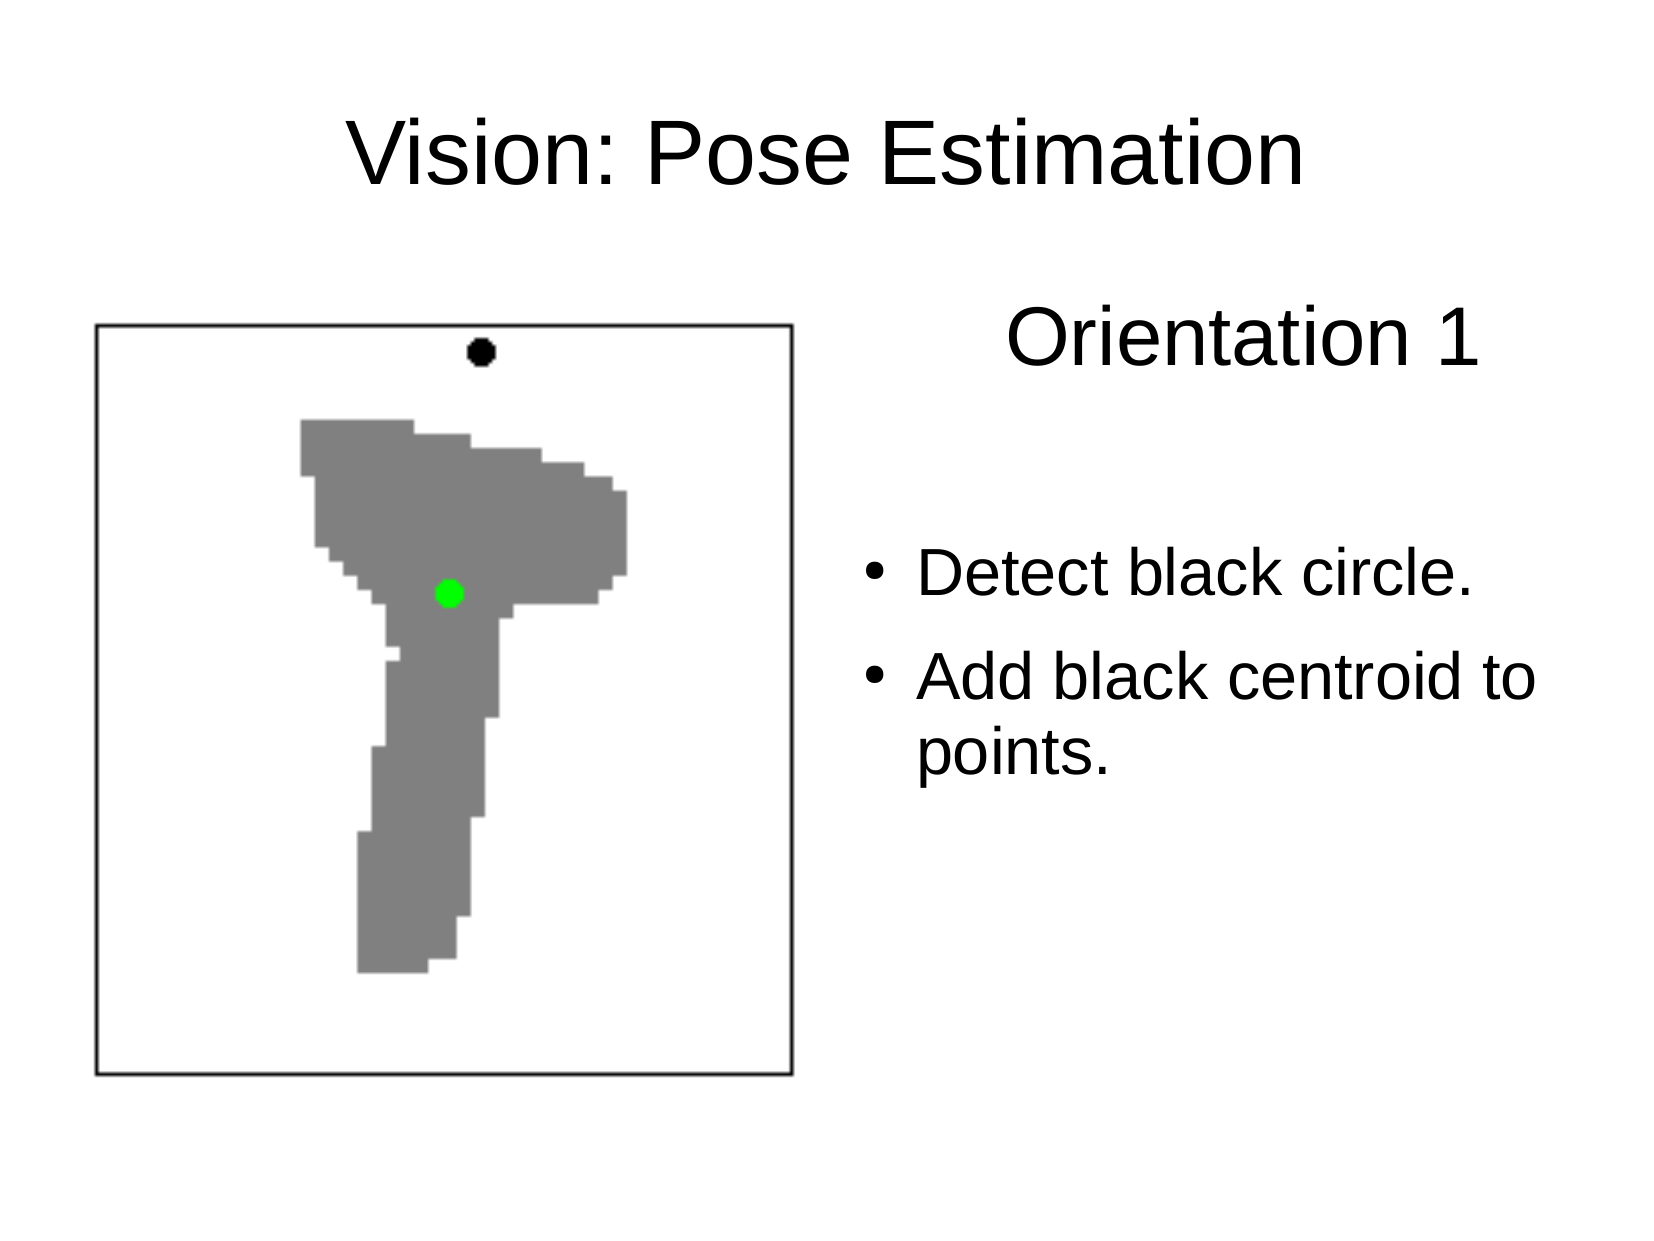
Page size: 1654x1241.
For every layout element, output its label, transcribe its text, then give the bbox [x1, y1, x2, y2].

picture [82, 311, 809, 1088]
title Vision: Pose Estimation [82, 49, 1571, 257]
list Orientation 1 Detect black circle. Add black centroid to points. [845, 290, 1572, 1094]
